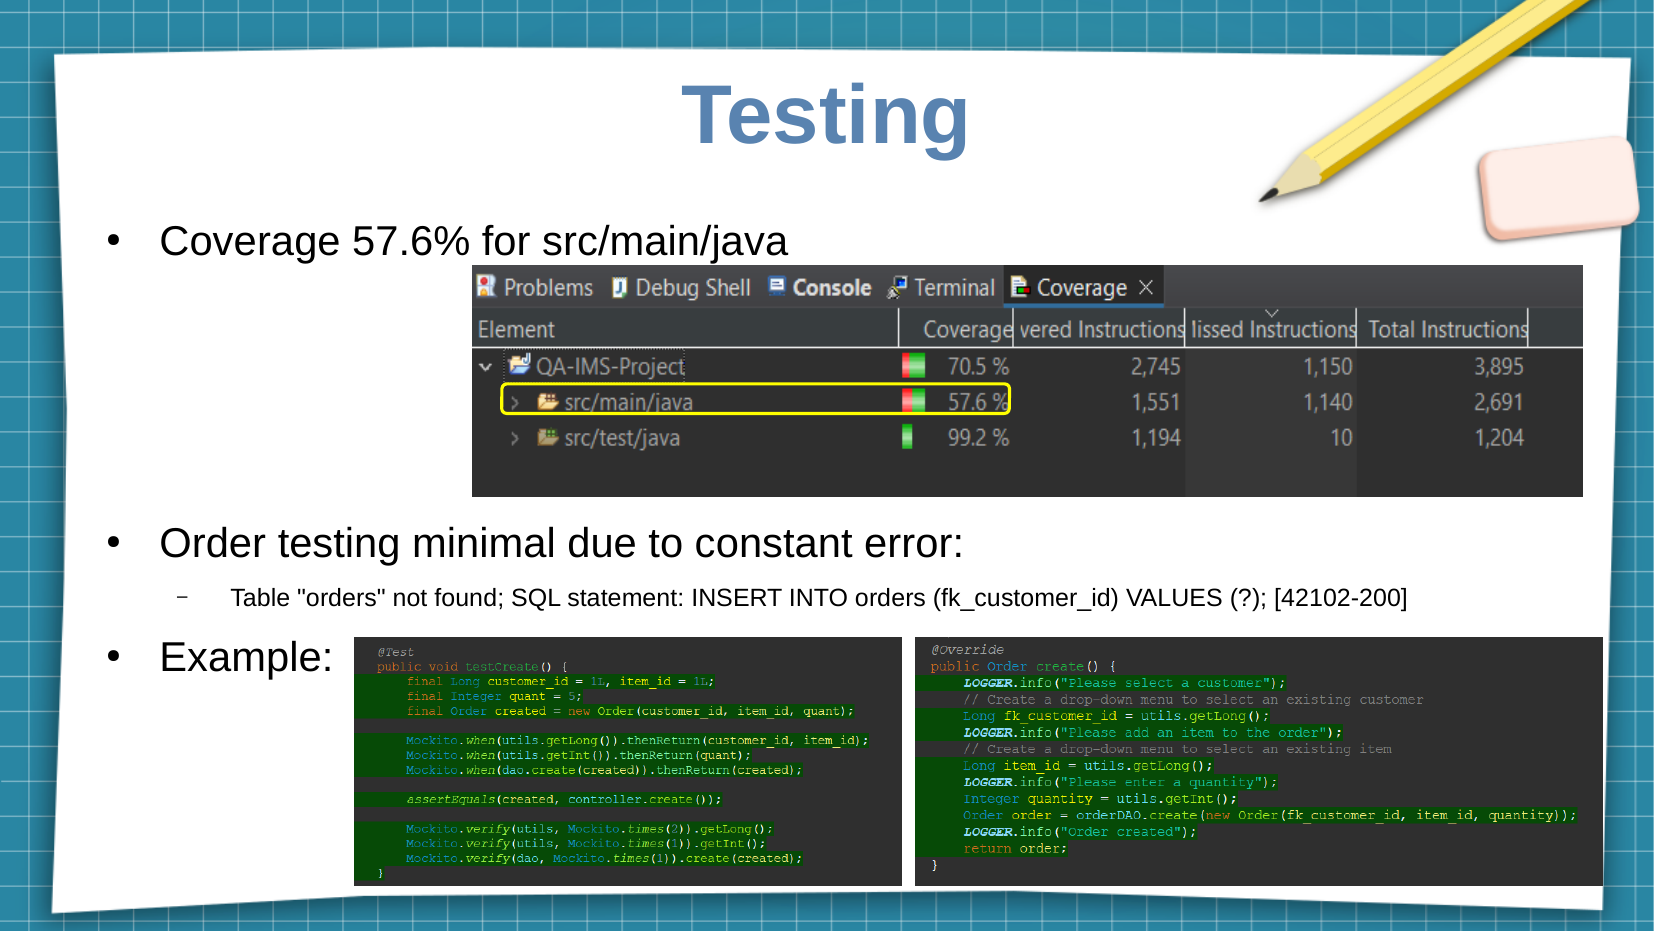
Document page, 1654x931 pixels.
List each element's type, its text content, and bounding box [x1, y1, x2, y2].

title Testing [82, 37, 1571, 193]
picture [0, 0, 1654, 931]
list Coverage 57.6% for src/main/java Order testing minimal due to constant error: Table "orders" not found; SQL statement: INSERT INTO orders (fk_customer_id) VALUES (?); [42102-200] Example: [88, 217, 1577, 758]
